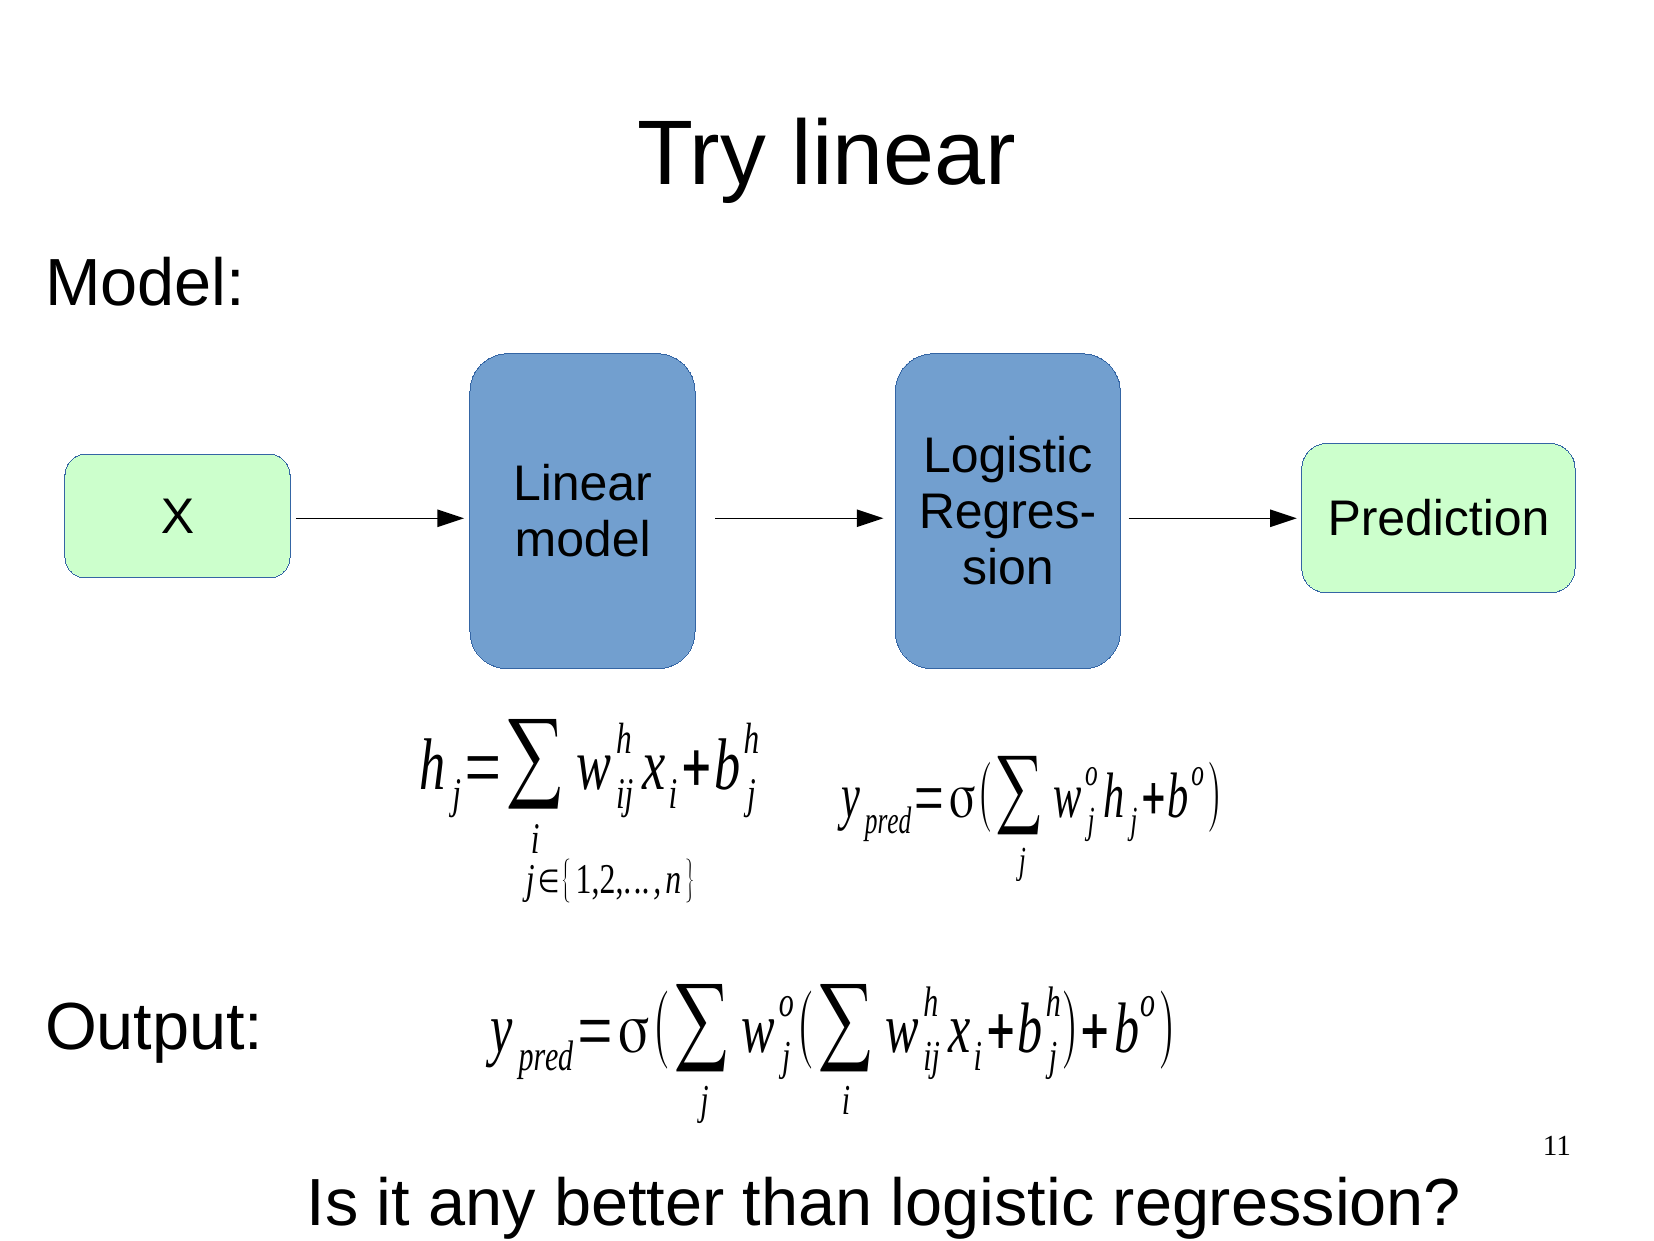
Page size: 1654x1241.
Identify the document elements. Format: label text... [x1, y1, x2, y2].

text_box Output: [45, 989, 366, 1065]
chart [406, 711, 772, 906]
chart [471, 976, 1189, 1124]
text_box Is it any better than logistic regression? [306, 1165, 1537, 1241]
text_box Prediction [1301, 443, 1576, 593]
text_box X [64, 454, 291, 578]
title Try linear [82, 49, 1571, 257]
text_box Model: [45, 230, 676, 334]
text_box Logistic Regres- sion [895, 353, 1121, 669]
chart [825, 748, 1232, 881]
text_box Linear model [469, 353, 696, 669]
